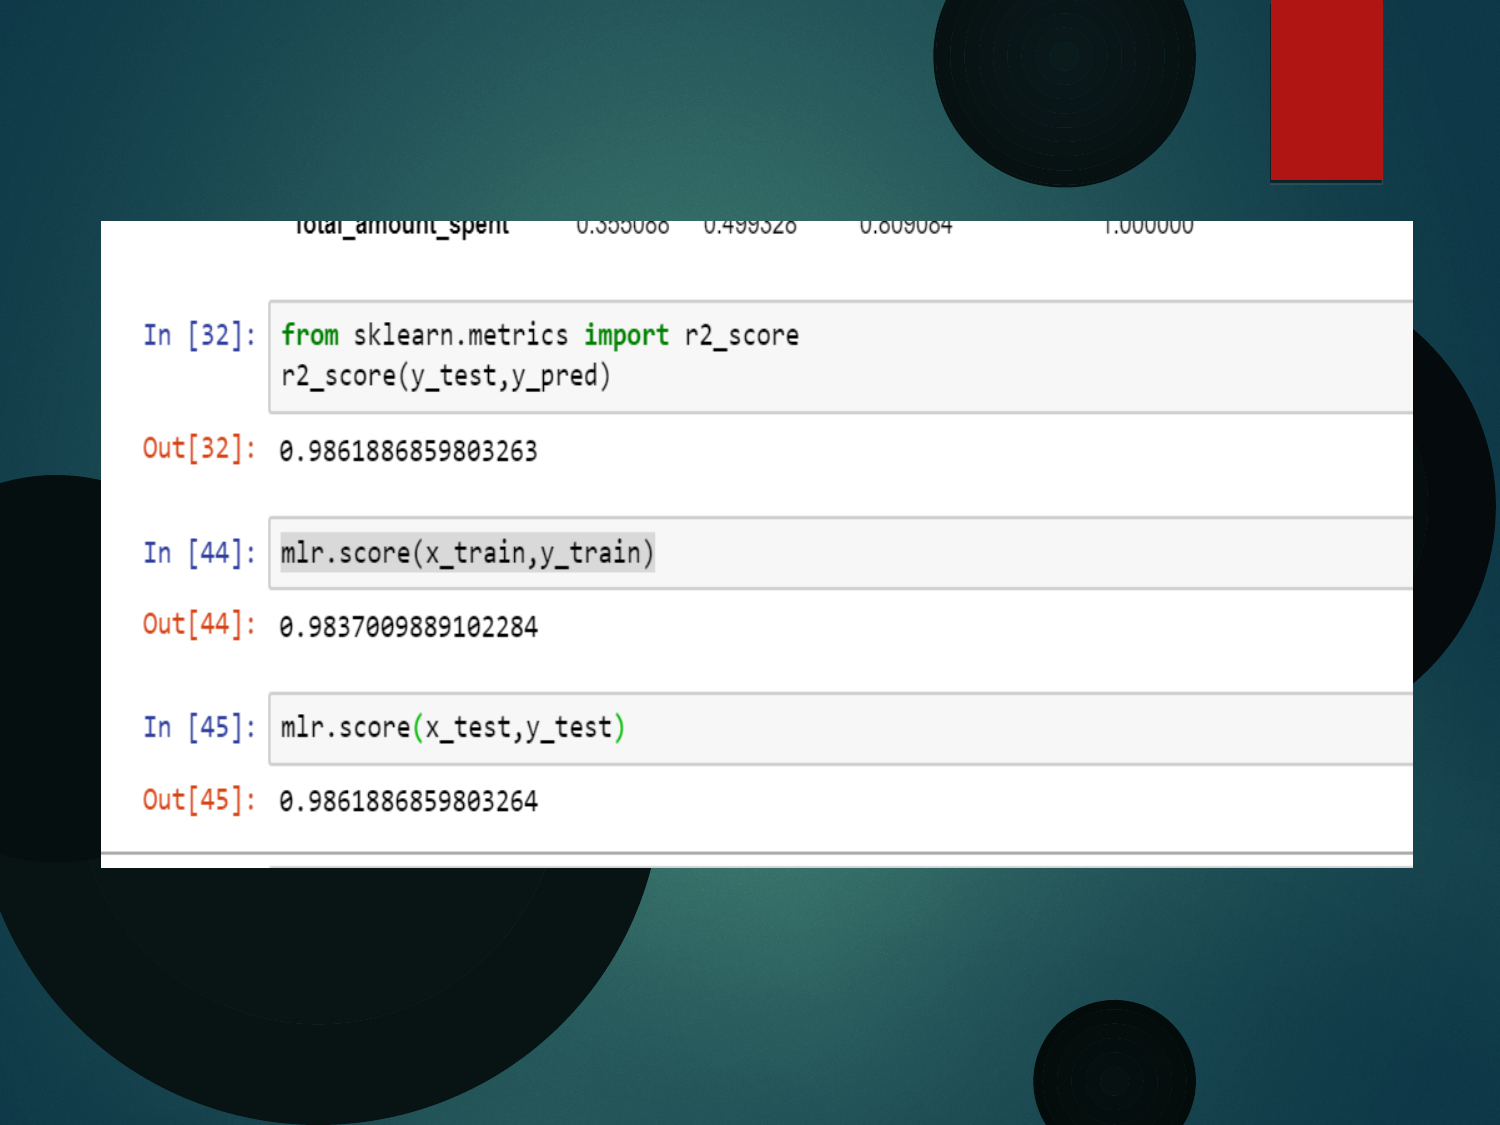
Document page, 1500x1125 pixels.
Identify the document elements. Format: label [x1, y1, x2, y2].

picture [101, 221, 1413, 869]
